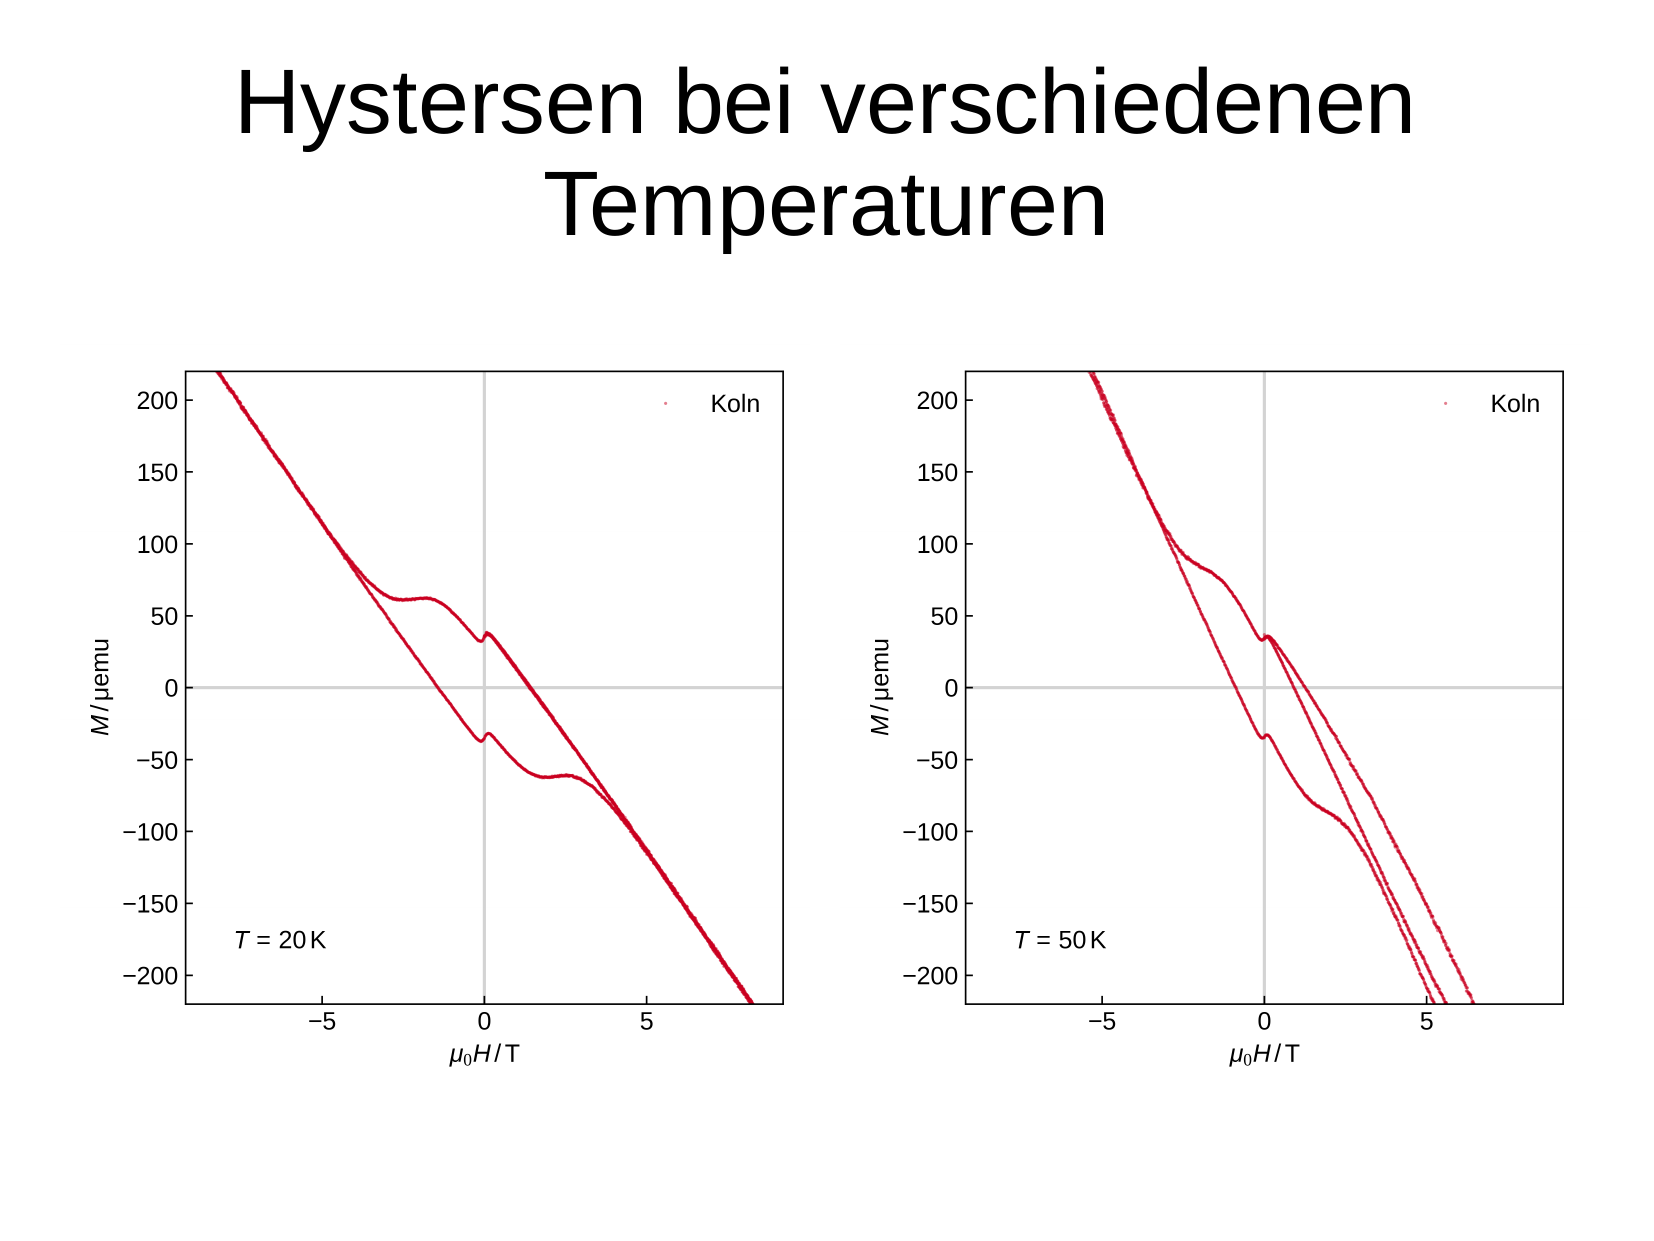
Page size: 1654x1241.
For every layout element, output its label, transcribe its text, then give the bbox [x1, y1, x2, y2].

title Hystersen bei verschiedenen Temperaturen [82, 49, 1571, 257]
picture [840, 344, 1590, 1095]
picture [60, 344, 810, 1095]
